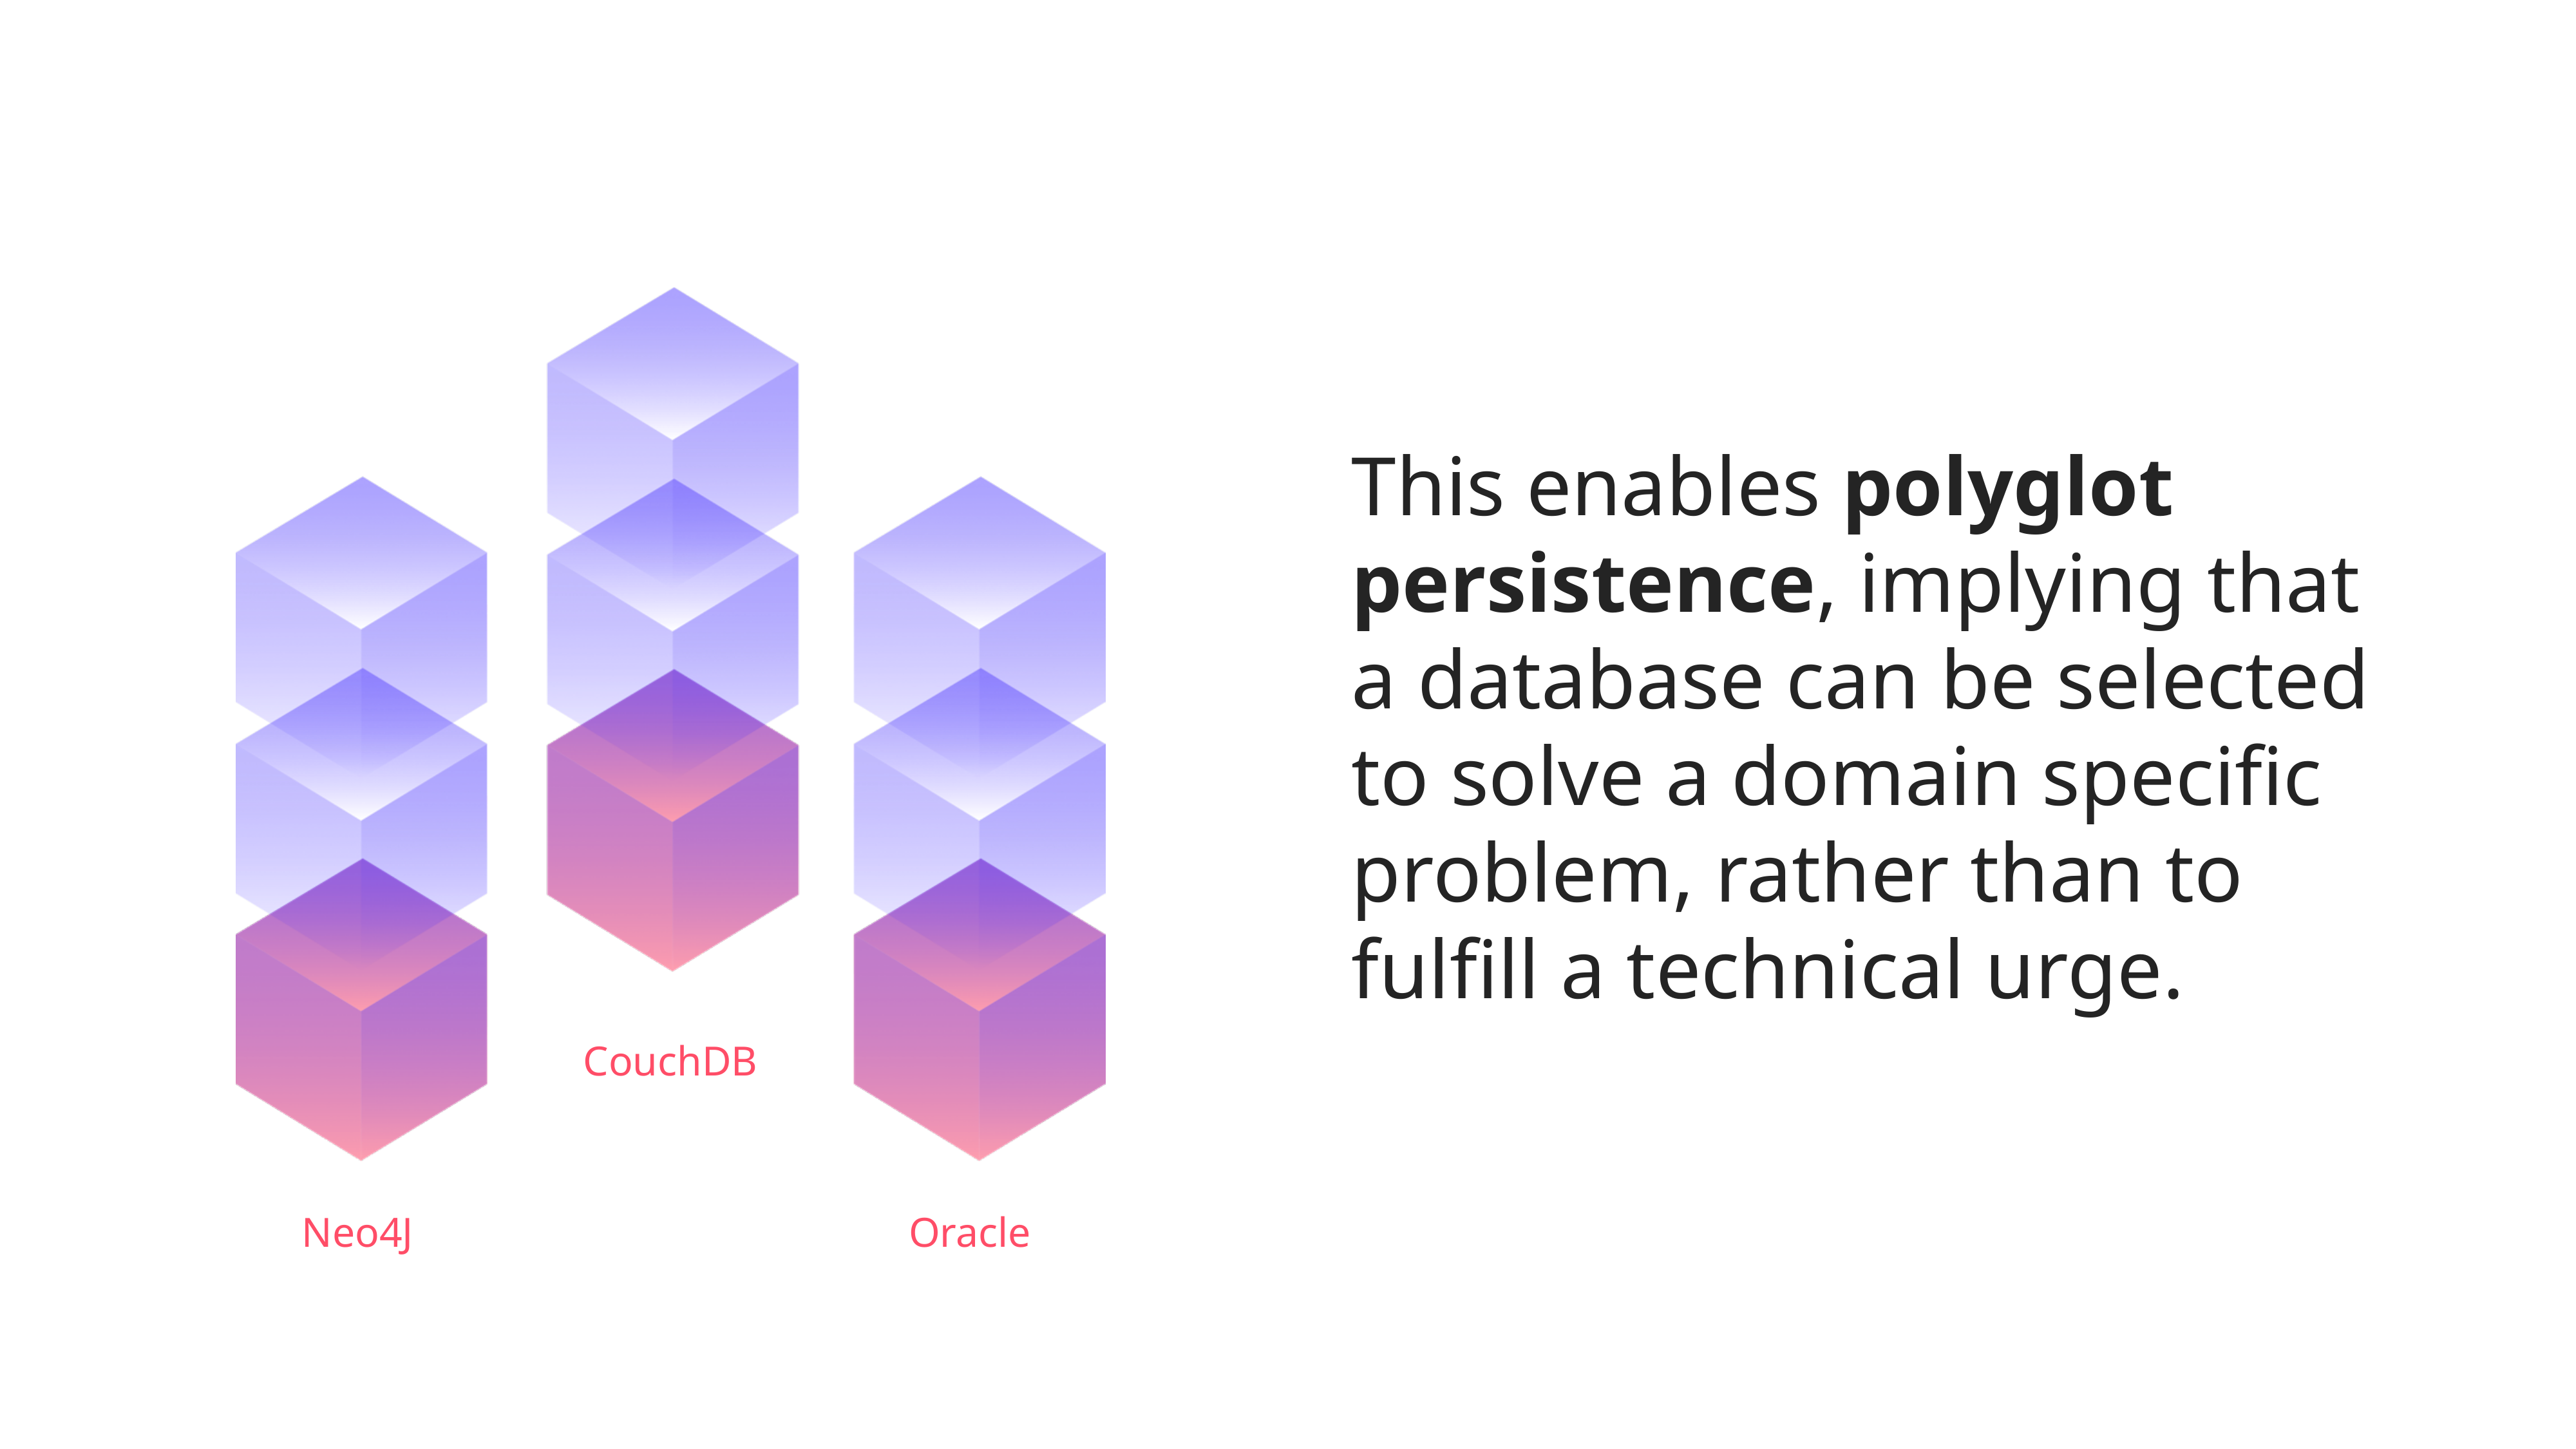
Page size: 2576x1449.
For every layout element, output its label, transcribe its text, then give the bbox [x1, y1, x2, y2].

picture [236, 287, 1106, 1161]
list This enables polyglot persistence, implying that a database can be selected to solve a domain specific problem, rather than to fulfill a technical urge. [1351, 127, 2423, 1322]
text_box Oracle [903, 1201, 1037, 1260]
text_box Neo4J [296, 1201, 419, 1260]
